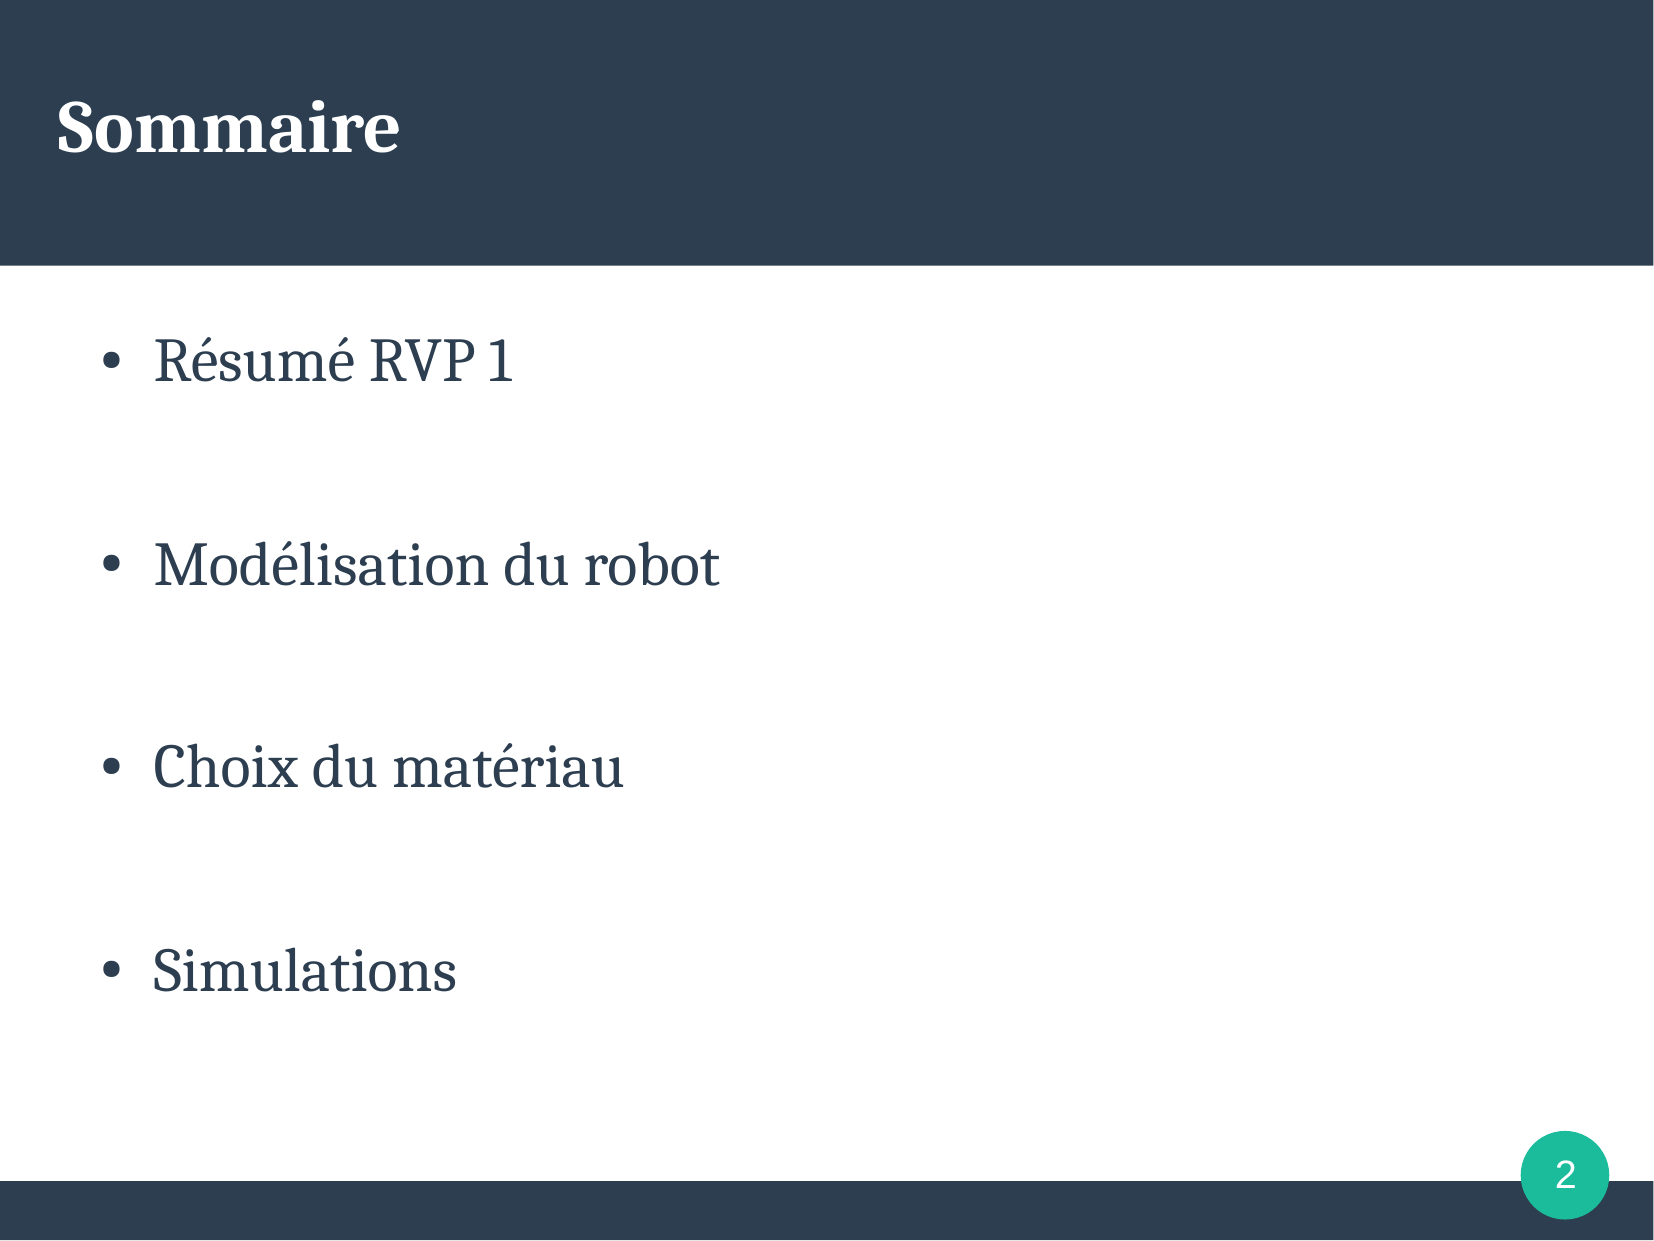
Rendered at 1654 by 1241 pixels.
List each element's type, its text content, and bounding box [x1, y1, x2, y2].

title Sommaire [59, 49, 1595, 207]
text_box 2 [1540, 1145, 1600, 1205]
list Résumé RVP 1 Modélisation du robot Choix du matériau Simulations [82, 325, 1571, 1045]
